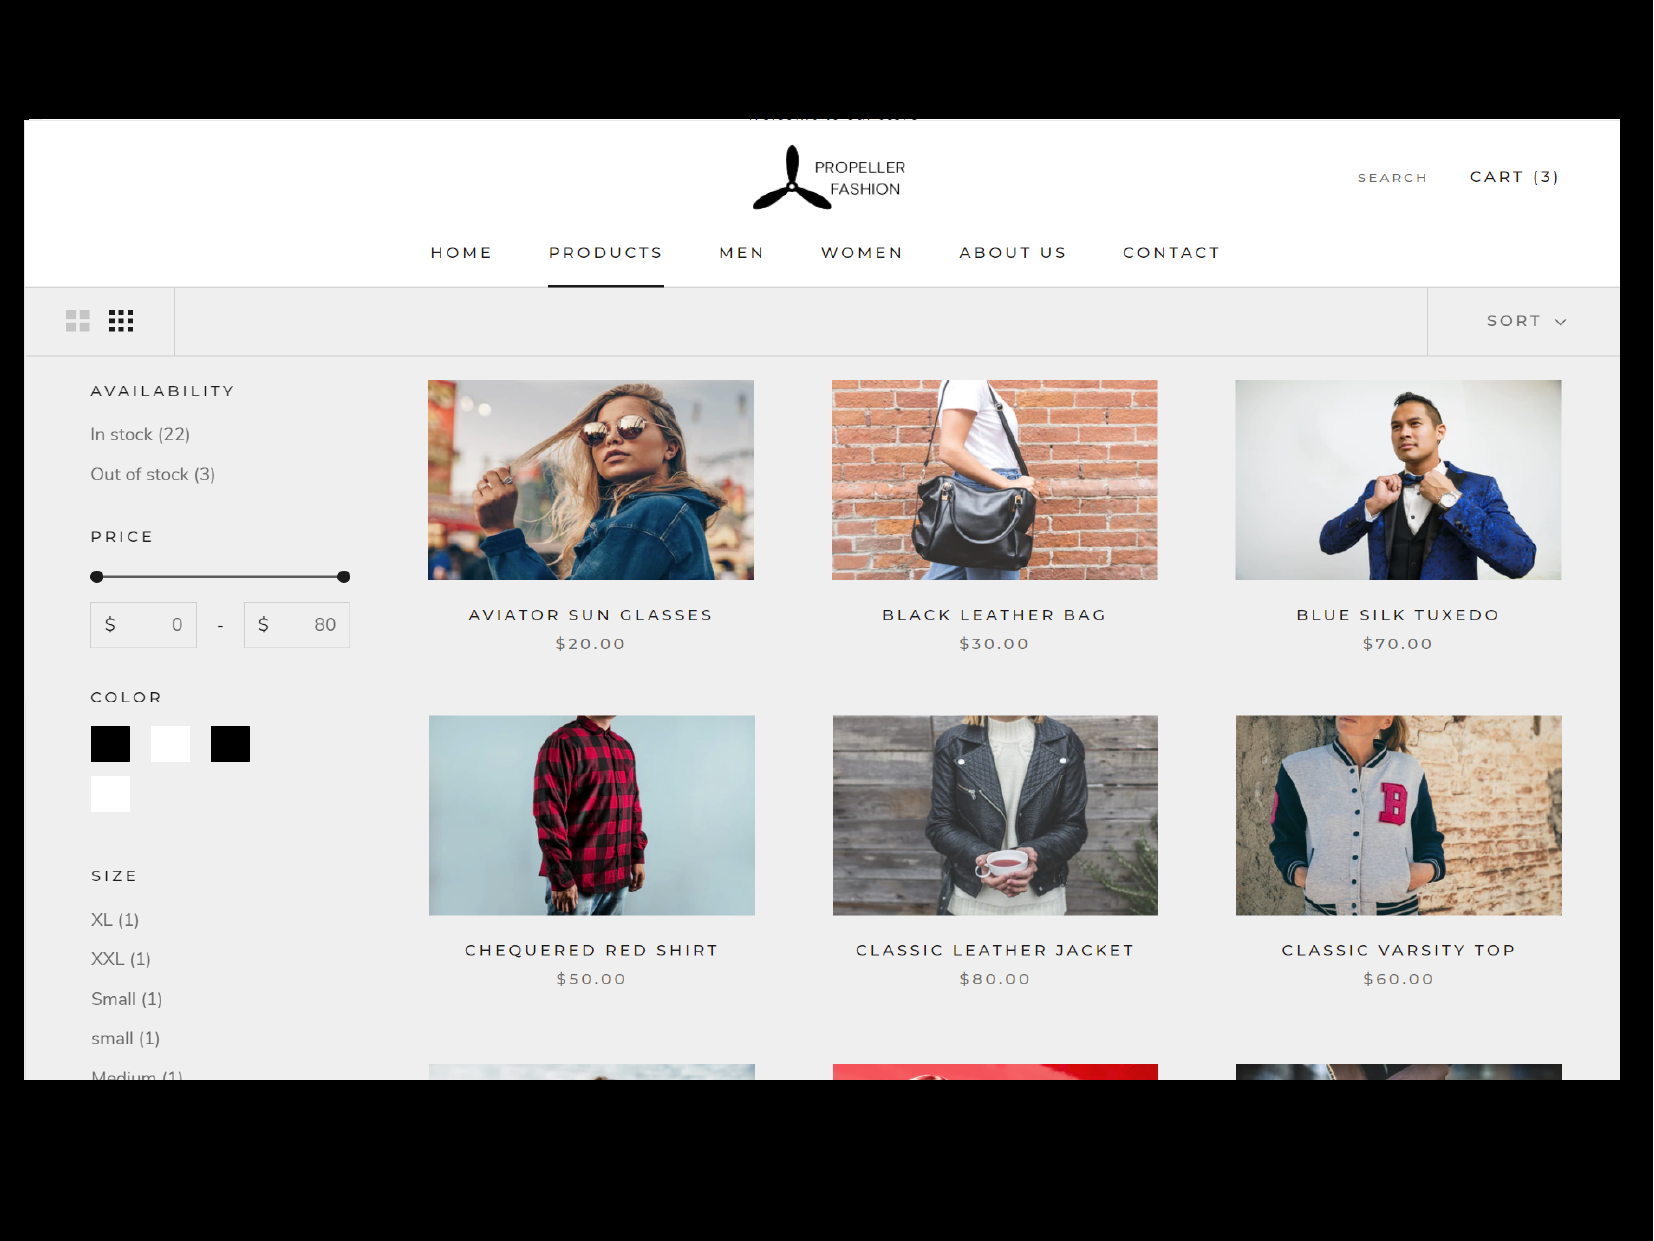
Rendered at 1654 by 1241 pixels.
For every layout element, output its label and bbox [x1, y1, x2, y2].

picture [24, 119, 1620, 1080]
